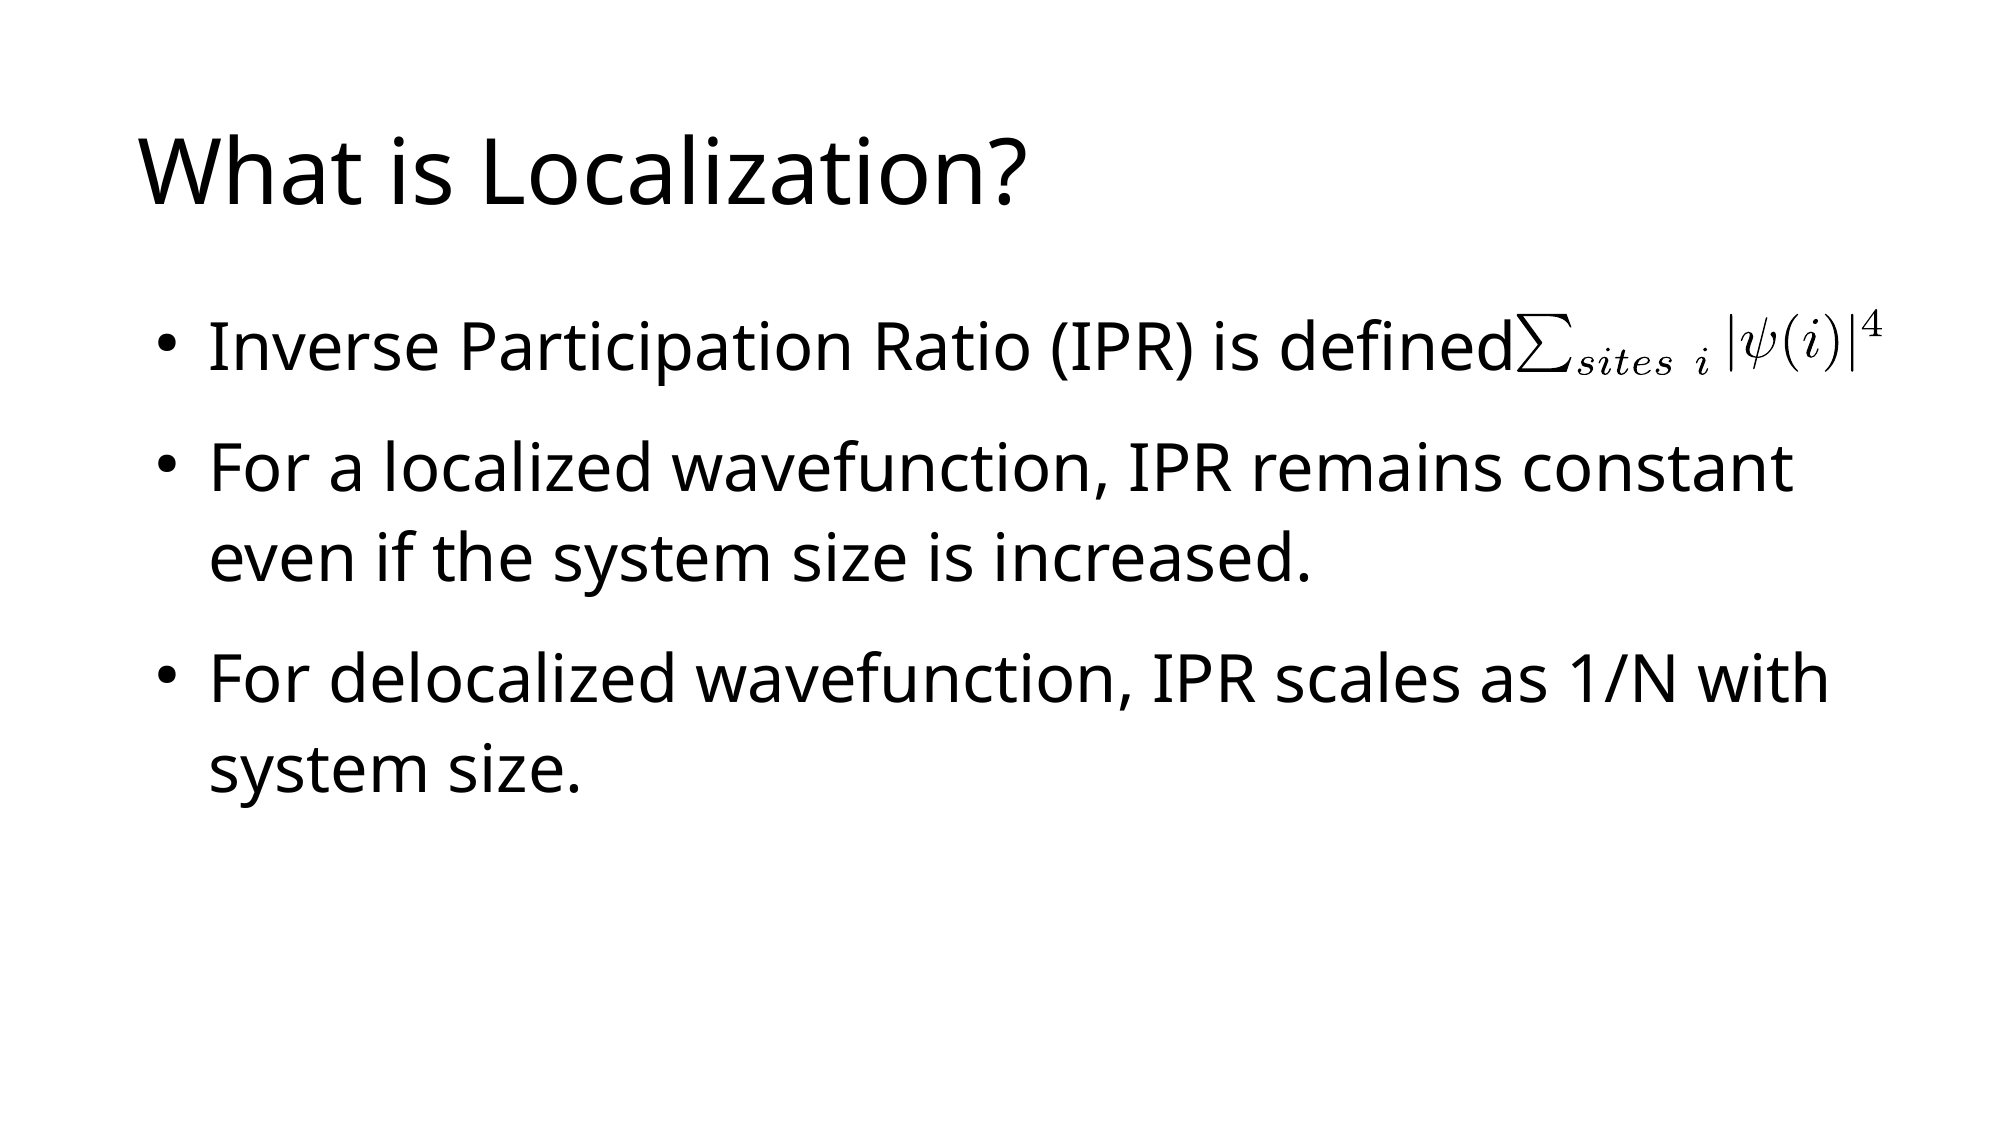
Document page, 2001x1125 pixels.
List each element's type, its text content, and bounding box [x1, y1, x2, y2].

title What is Localization? [137, 59, 1863, 278]
text_box [1516, 308, 1882, 376]
list Inverse Participation Ratio (IPR) is defined as For a localized wavefunction, IPR remains constant even if the system size is increased. For delocalized wavefunction, IPR scales as 1/N with system size. [137, 299, 1863, 1014]
